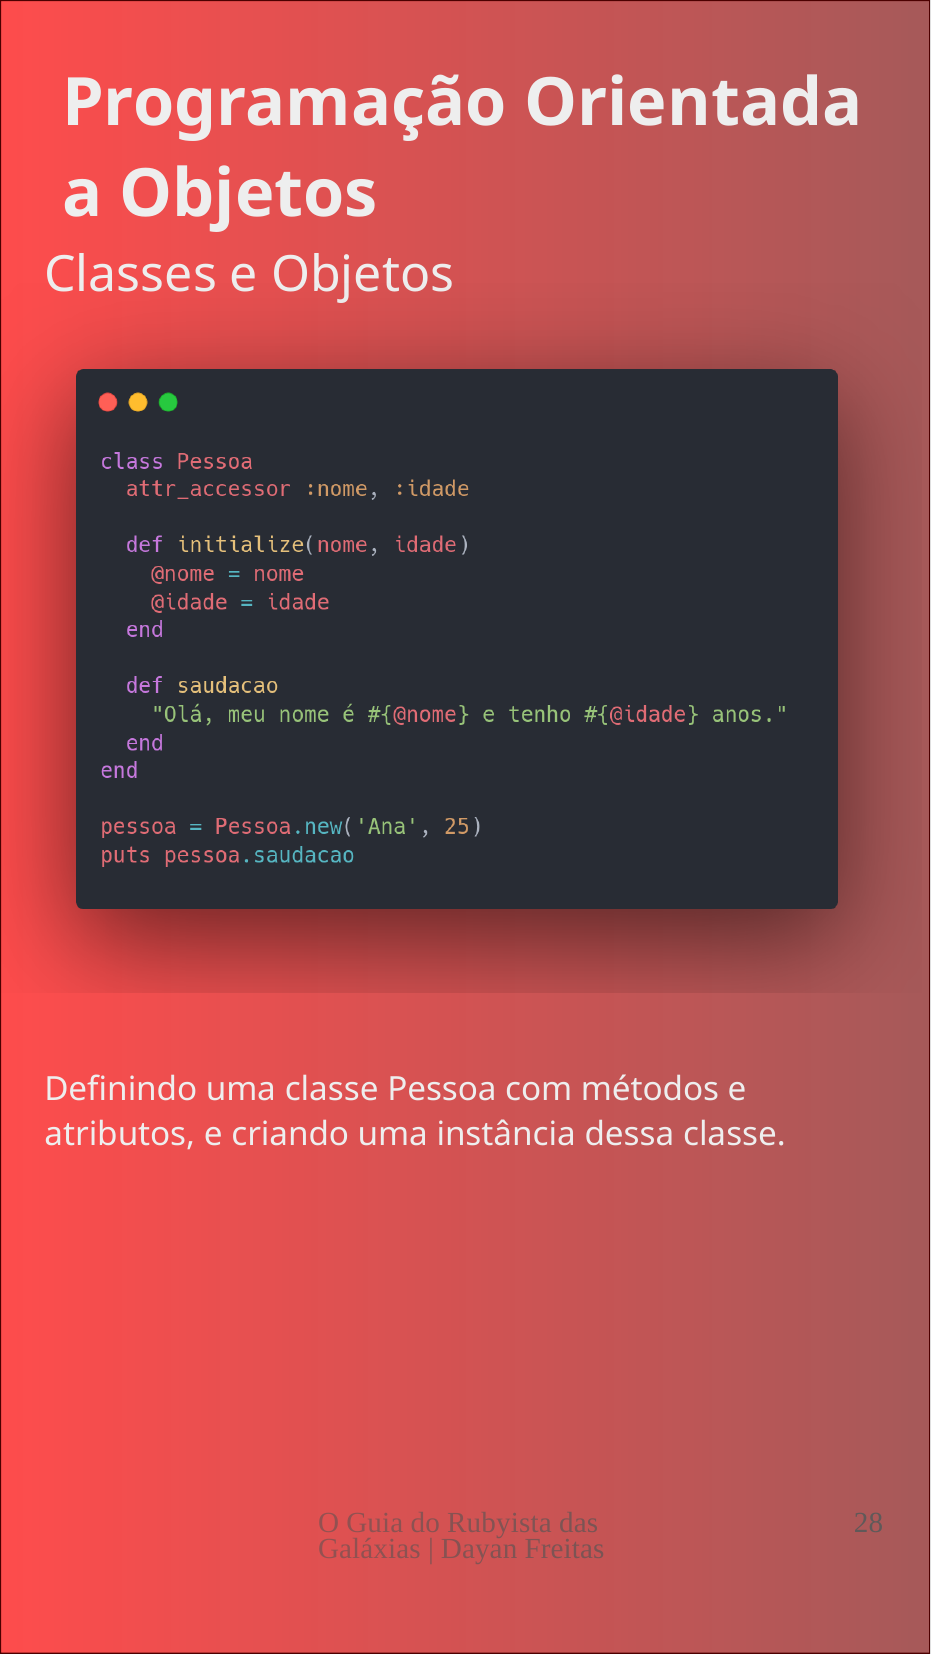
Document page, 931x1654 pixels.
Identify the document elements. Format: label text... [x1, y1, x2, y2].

picture [0, 283, 922, 993]
text_box Classes e Objetos [0, 230, 922, 283]
text_box [0, 0, 931, 1654]
text_box [333, 1139, 343, 1143]
text_box [155, 1139, 165, 1143]
text_box Definindo uma classe Pessoa com métodos e atributos, e criando uma instância dessa classe. [0, 1057, 922, 1139]
text_box Programação Orientada a Objetos [47, 47, 886, 230]
